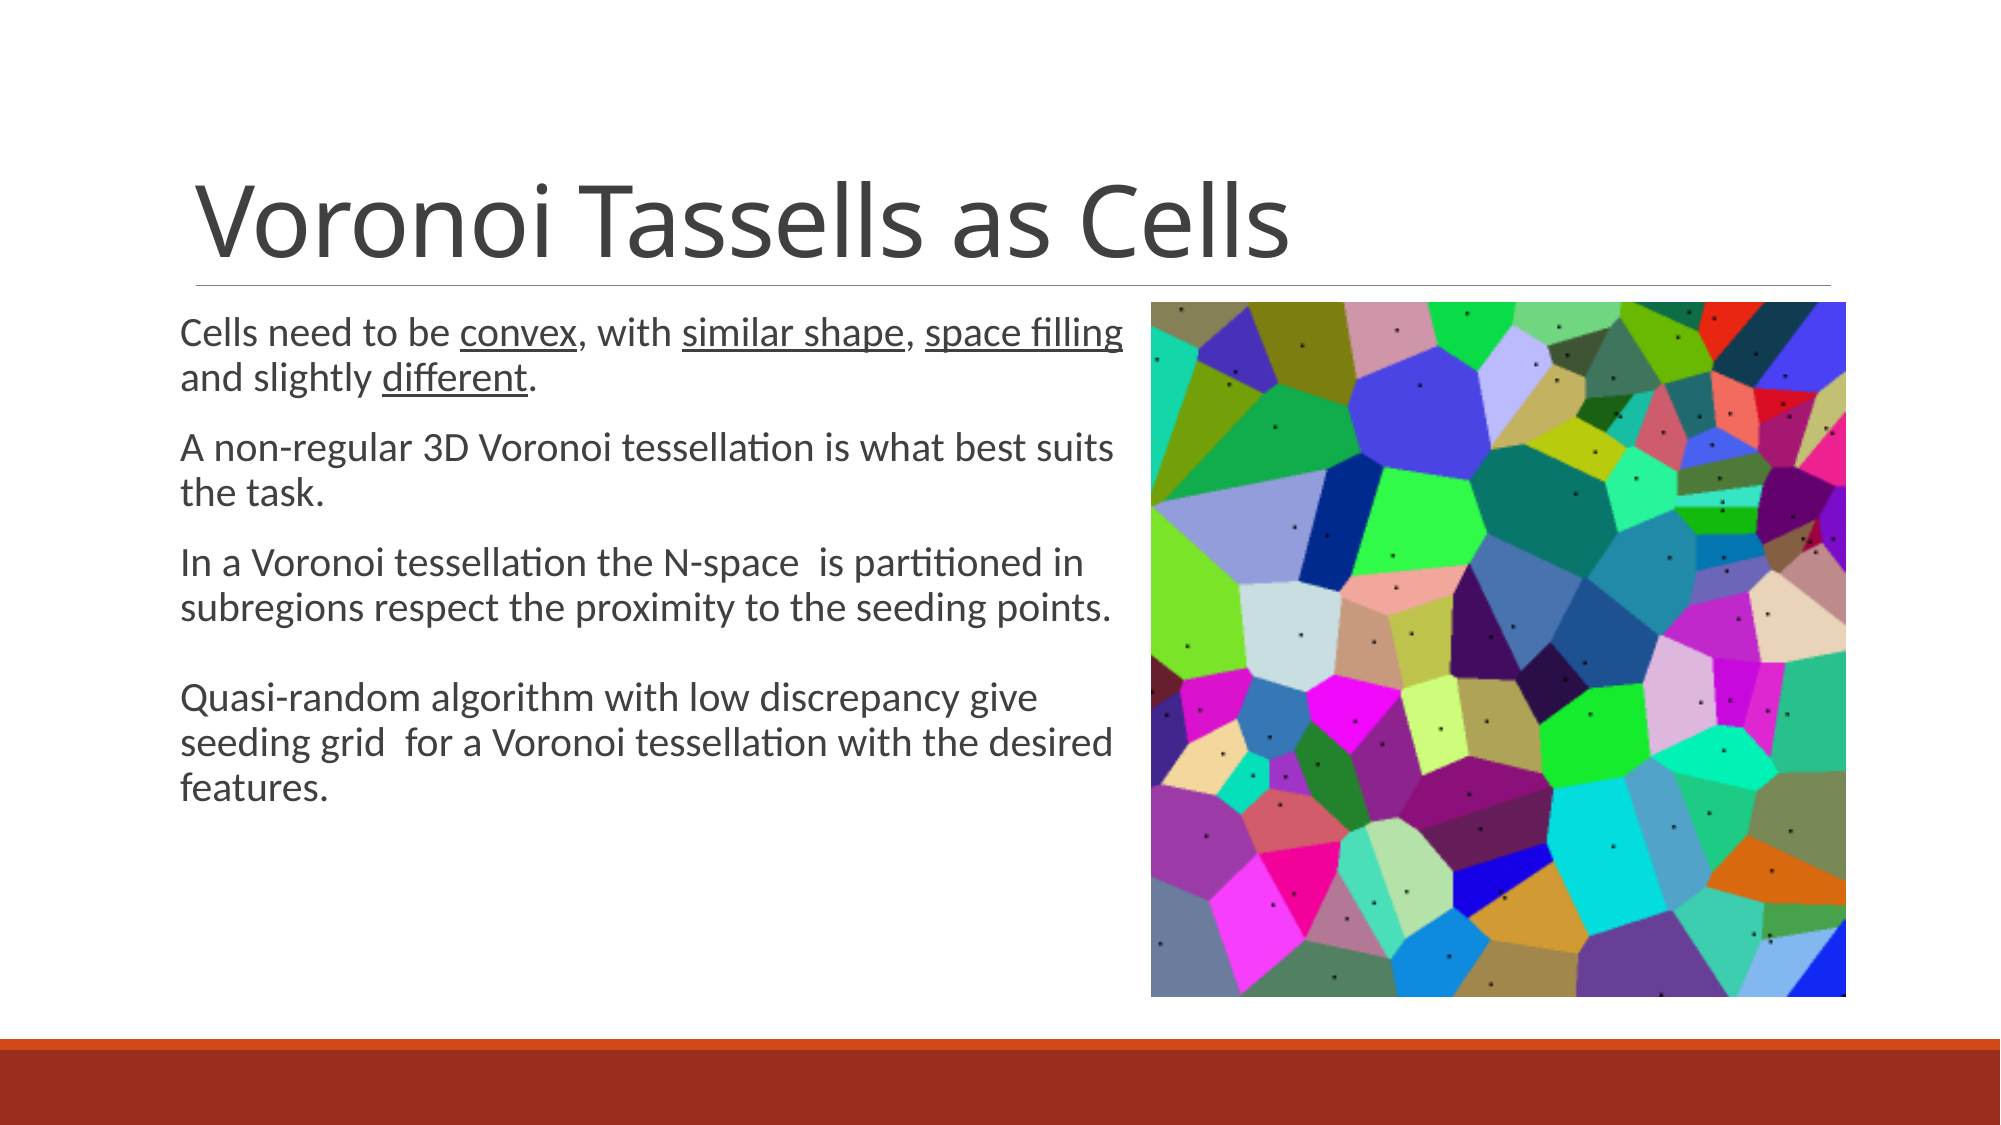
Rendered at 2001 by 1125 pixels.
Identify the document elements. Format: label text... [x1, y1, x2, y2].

list Cells need to be convex, with similar shape, space filling and slightly different. A non-regular 3D Voronoi tessellation is what best suits the task. In a Voronoi tessellation the N-space is partitioned in subregions respect the proximity to the seeding points. Quasi-random algorithm with low discrepancy give seeding grid for a Voronoi tessellation with the desired features. [180, 302, 1127, 963]
picture [1151, 302, 1846, 997]
title Voronoi Tassells as Cells [180, 47, 1831, 286]
